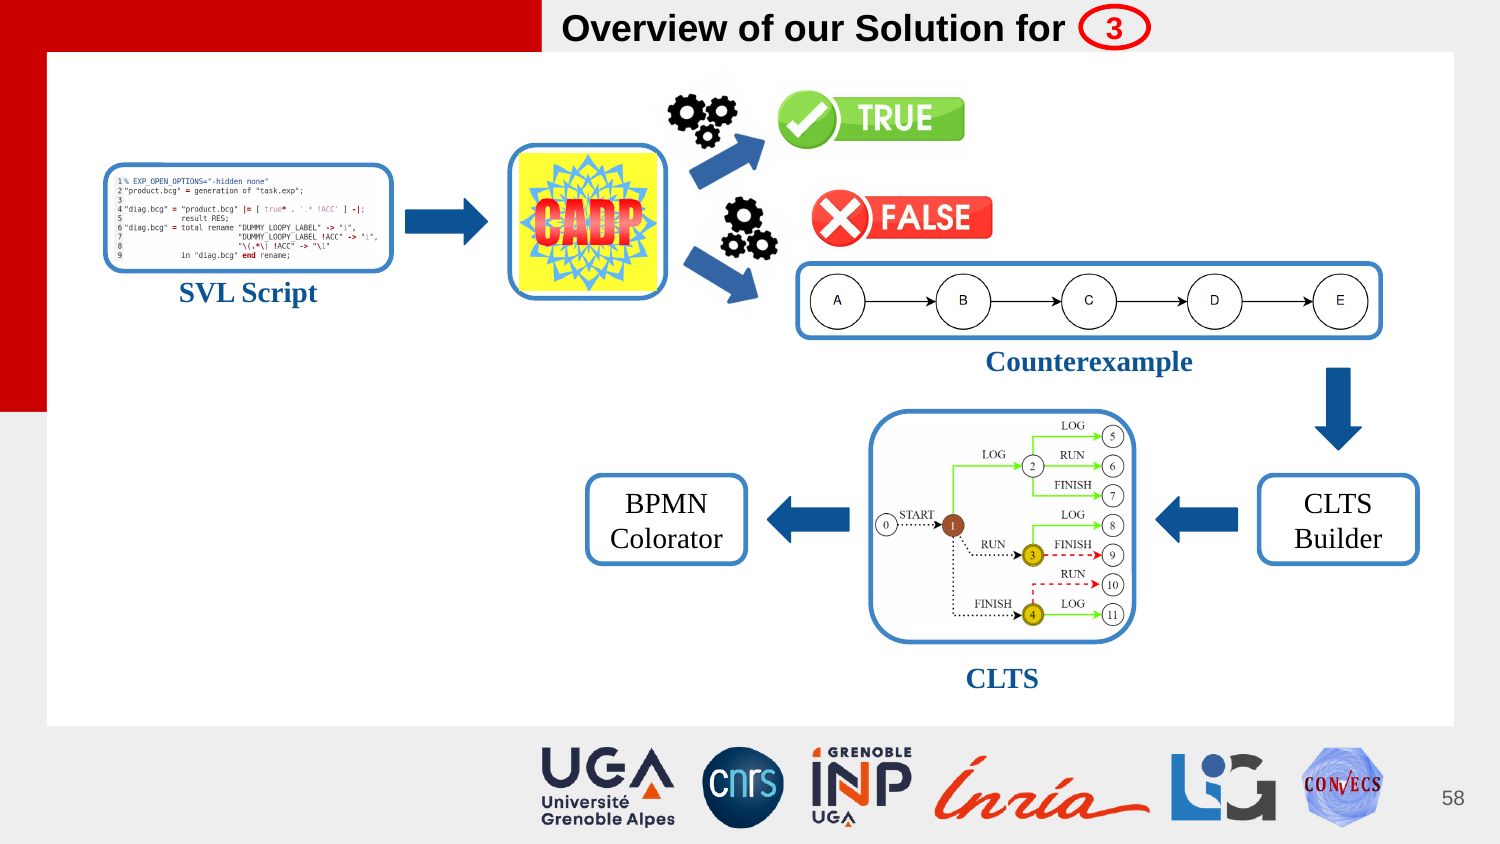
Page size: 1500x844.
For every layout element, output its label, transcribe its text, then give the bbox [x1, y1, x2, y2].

text_box CLTS Builder [1259, 475, 1418, 564]
text_box [767, 496, 849, 543]
picture [0, 0, 1500, 844]
text_box CLTS [861, 650, 1143, 705]
text_box [1315, 368, 1362, 450]
text_box [405, 198, 488, 245]
text_box 3 [1080, 6, 1149, 49]
text_box SVL Script [107, 263, 389, 318]
text_box Counterexample [948, 333, 1230, 388]
text_box BPMN Colorator [587, 475, 746, 564]
text_box Overview of our Solution for [546, 0, 1441, 55]
text_box [1155, 496, 1238, 543]
slide_number <numéro> [1389, 764, 1480, 830]
